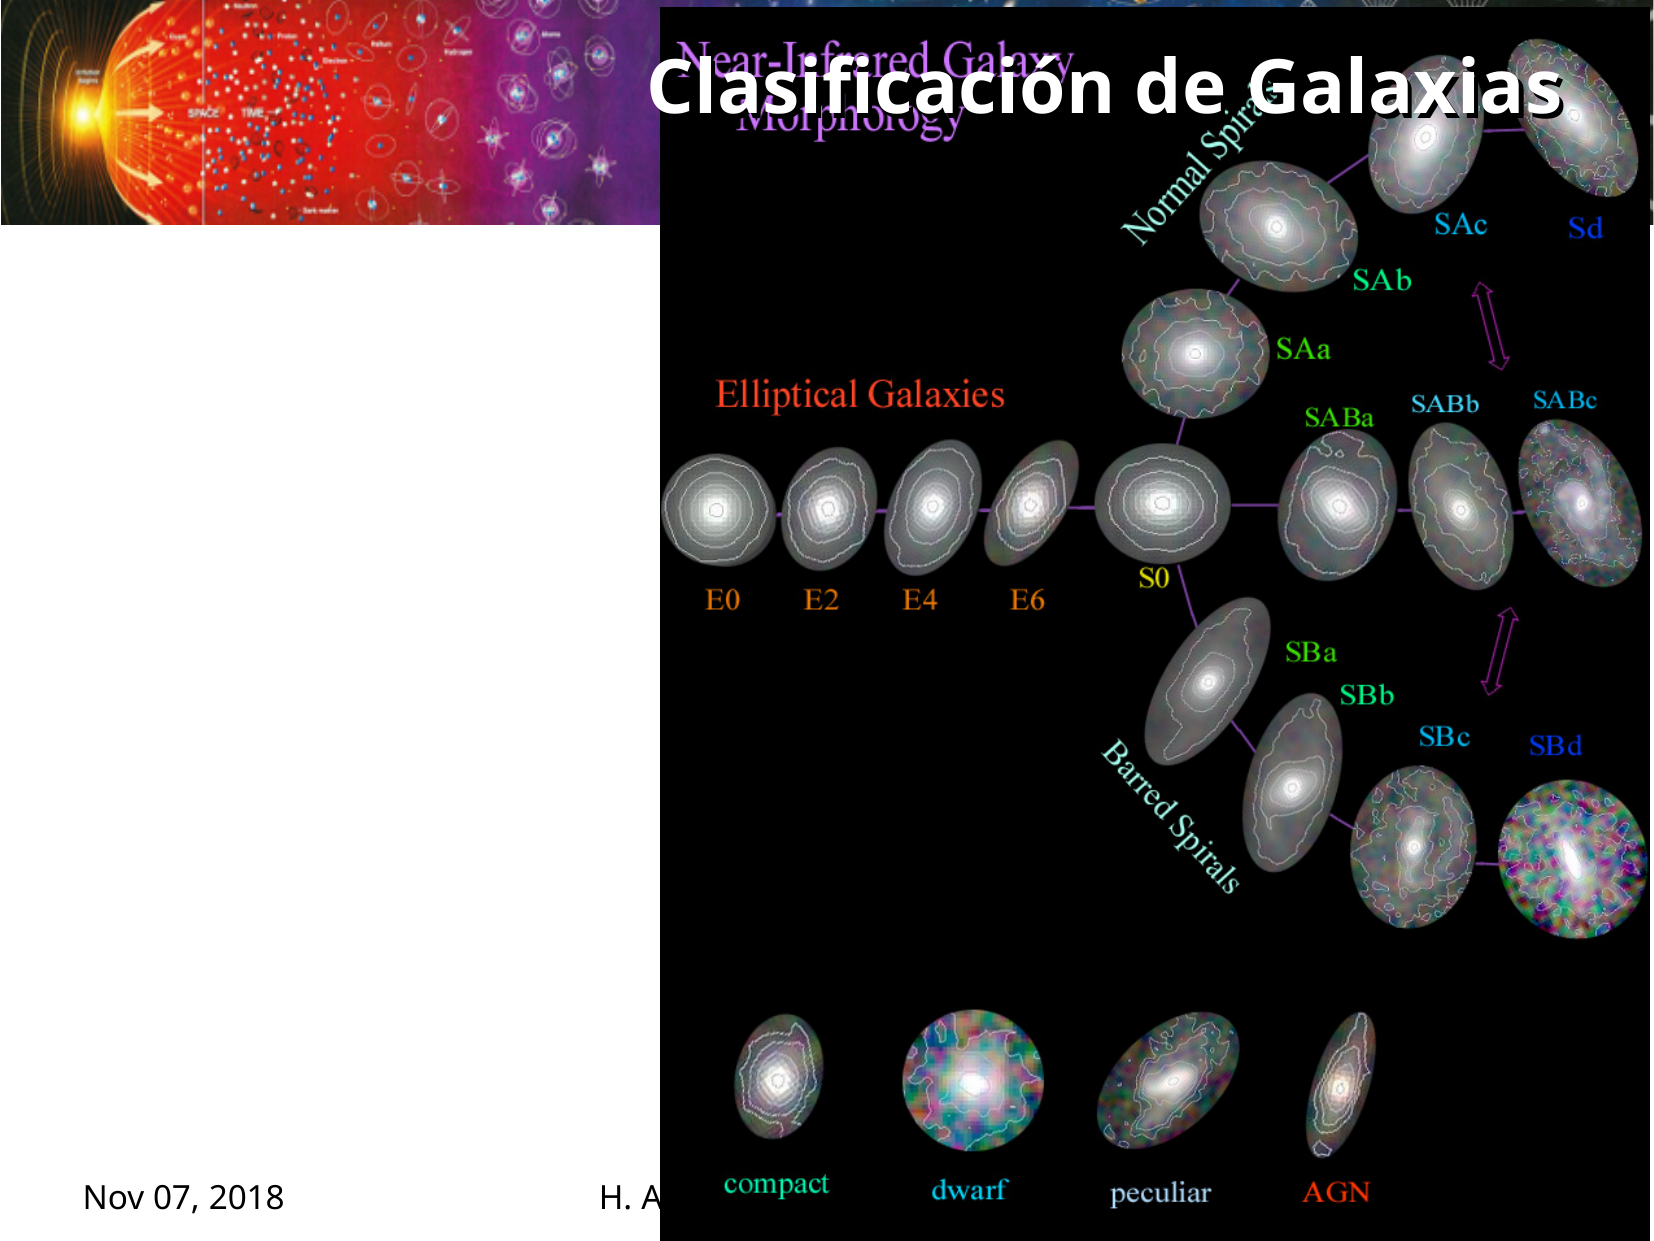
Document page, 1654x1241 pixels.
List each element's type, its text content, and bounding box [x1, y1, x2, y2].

title Clasificación de Galaxias [75, 19, 1564, 151]
picture [1, 0, 1654, 1241]
